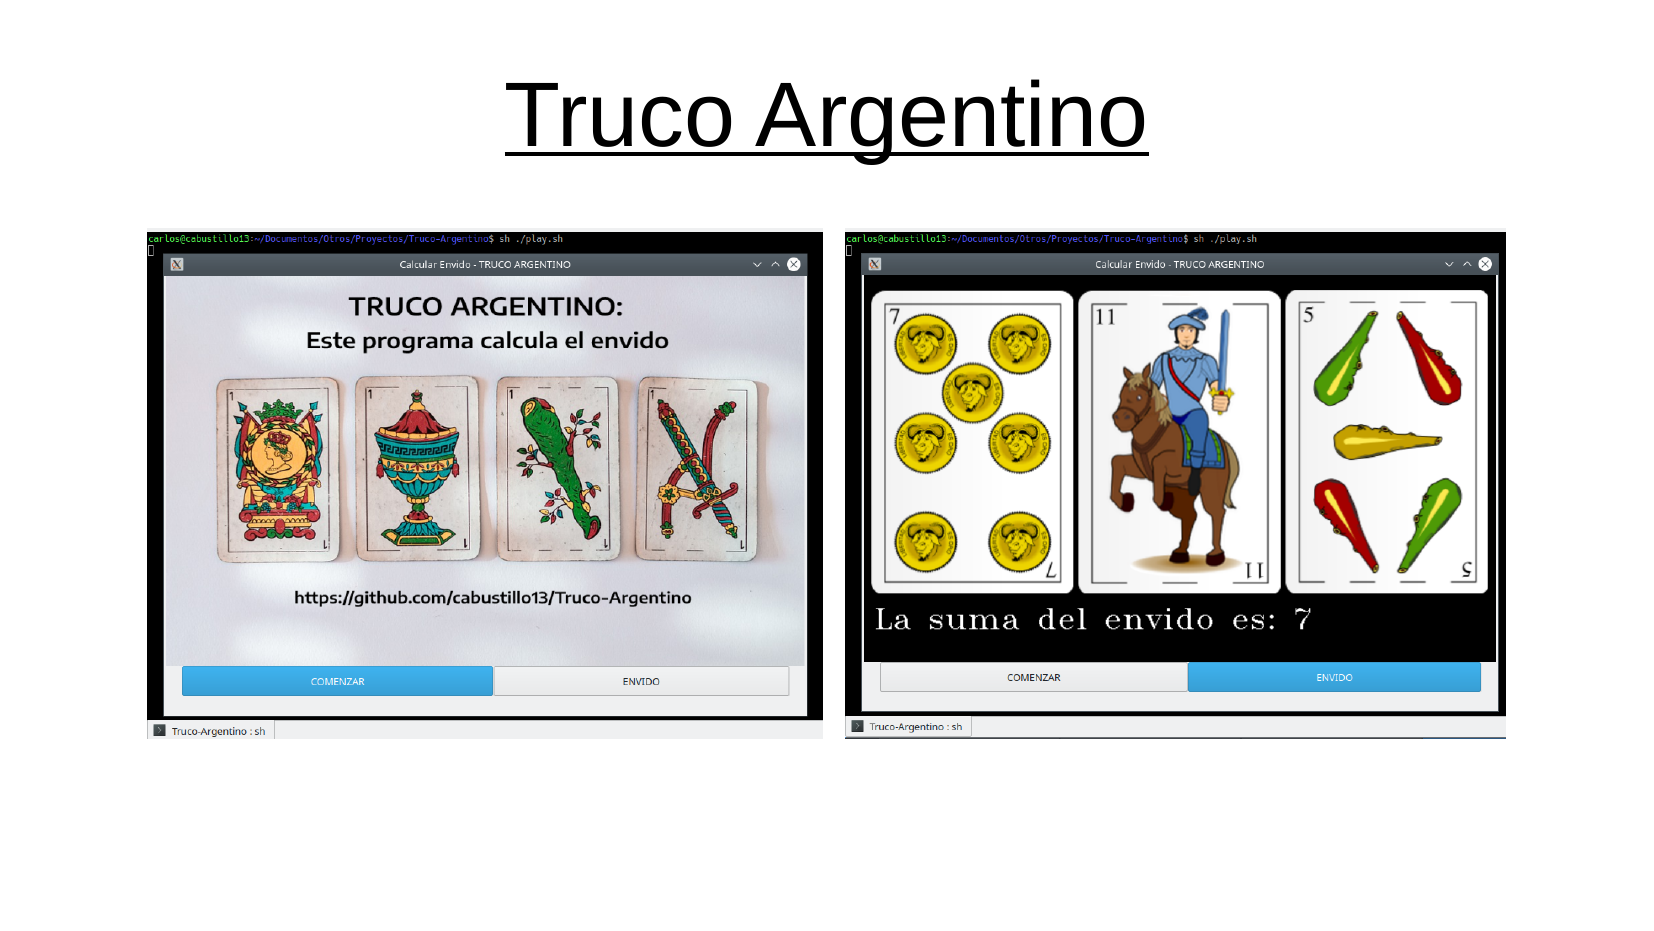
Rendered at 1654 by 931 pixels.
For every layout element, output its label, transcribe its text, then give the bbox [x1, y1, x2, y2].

title Truco Argentino [82, 37, 1571, 193]
picture [147, 228, 823, 739]
picture [845, 228, 1506, 739]
